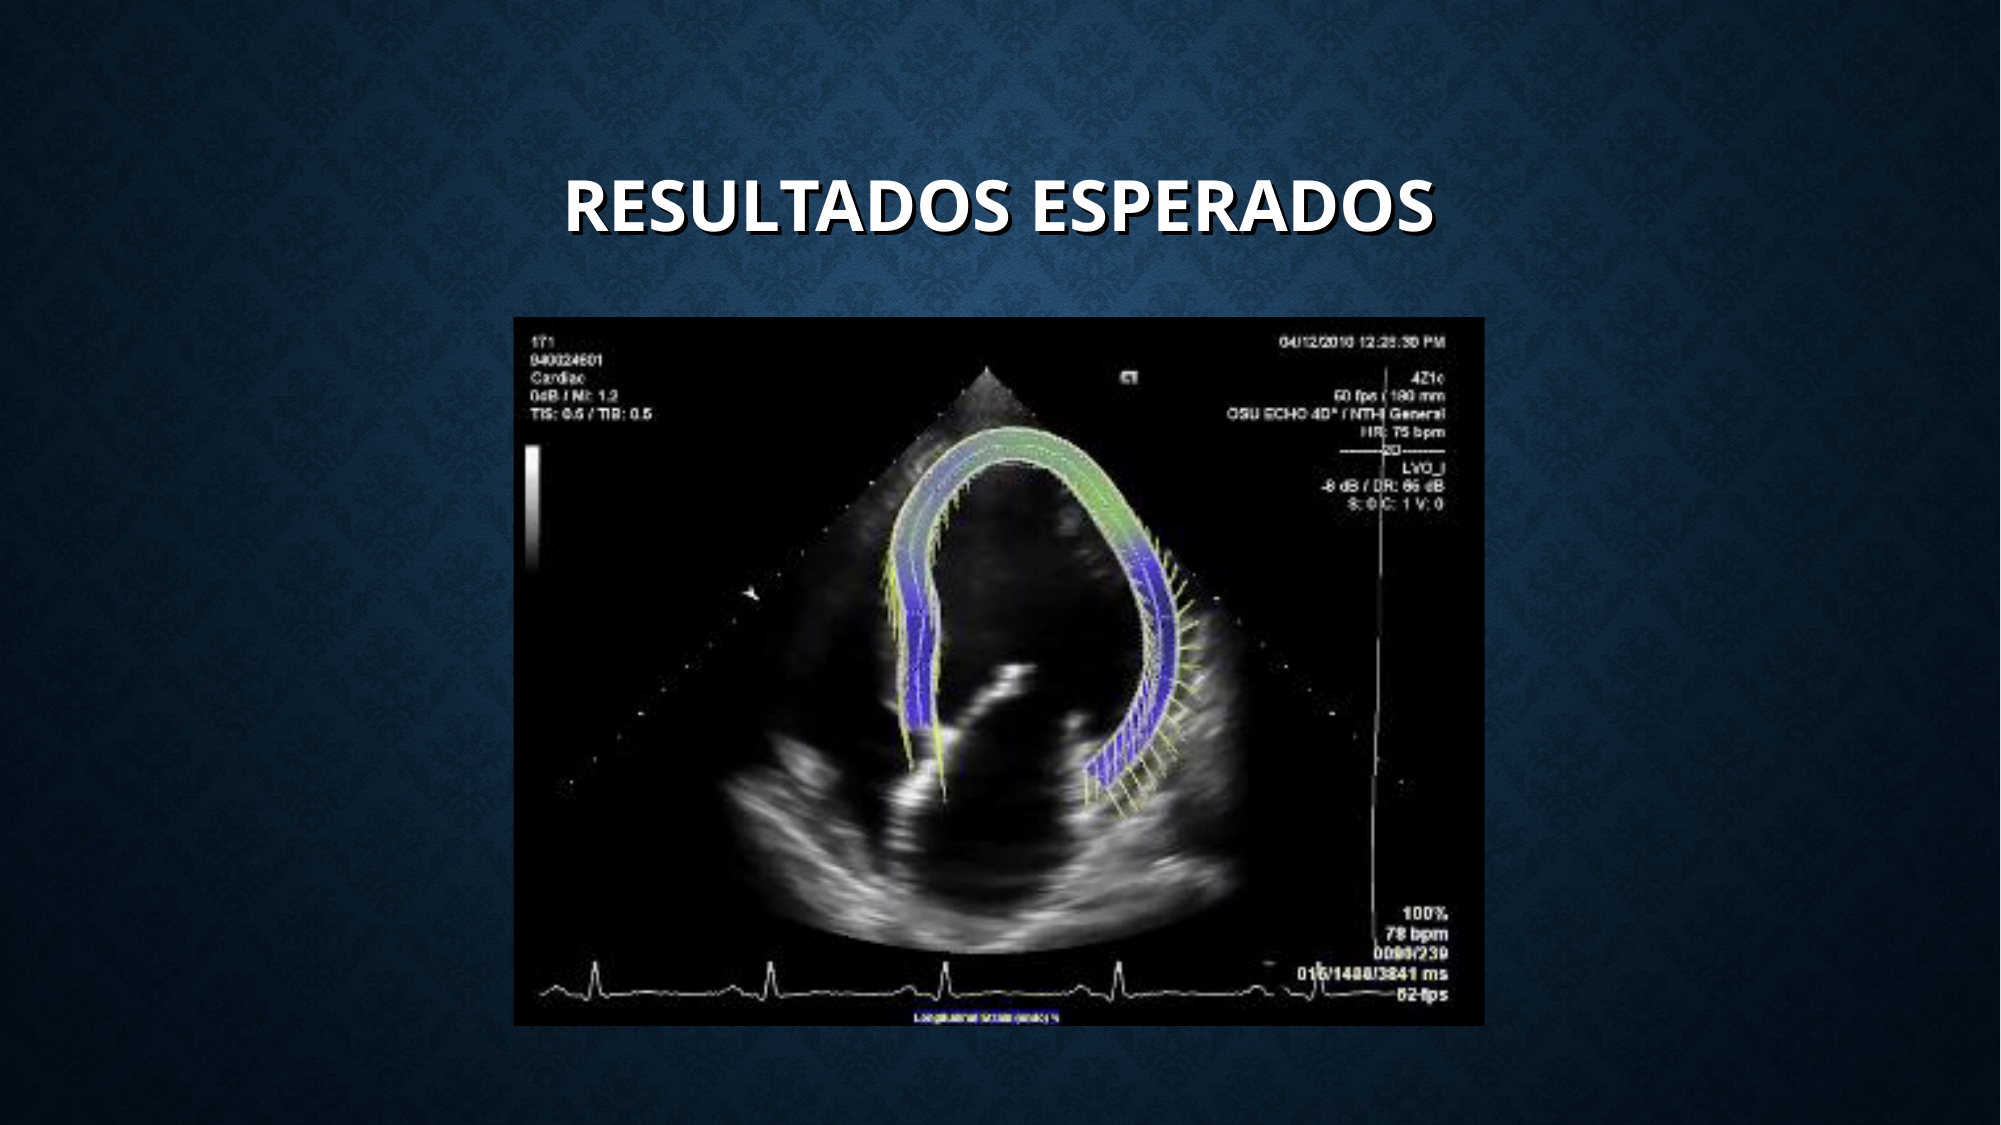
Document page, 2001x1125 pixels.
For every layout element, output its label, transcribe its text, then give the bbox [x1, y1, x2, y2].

picture [513, 317, 1485, 1026]
title Resultados esperados [149, 99, 1849, 318]
